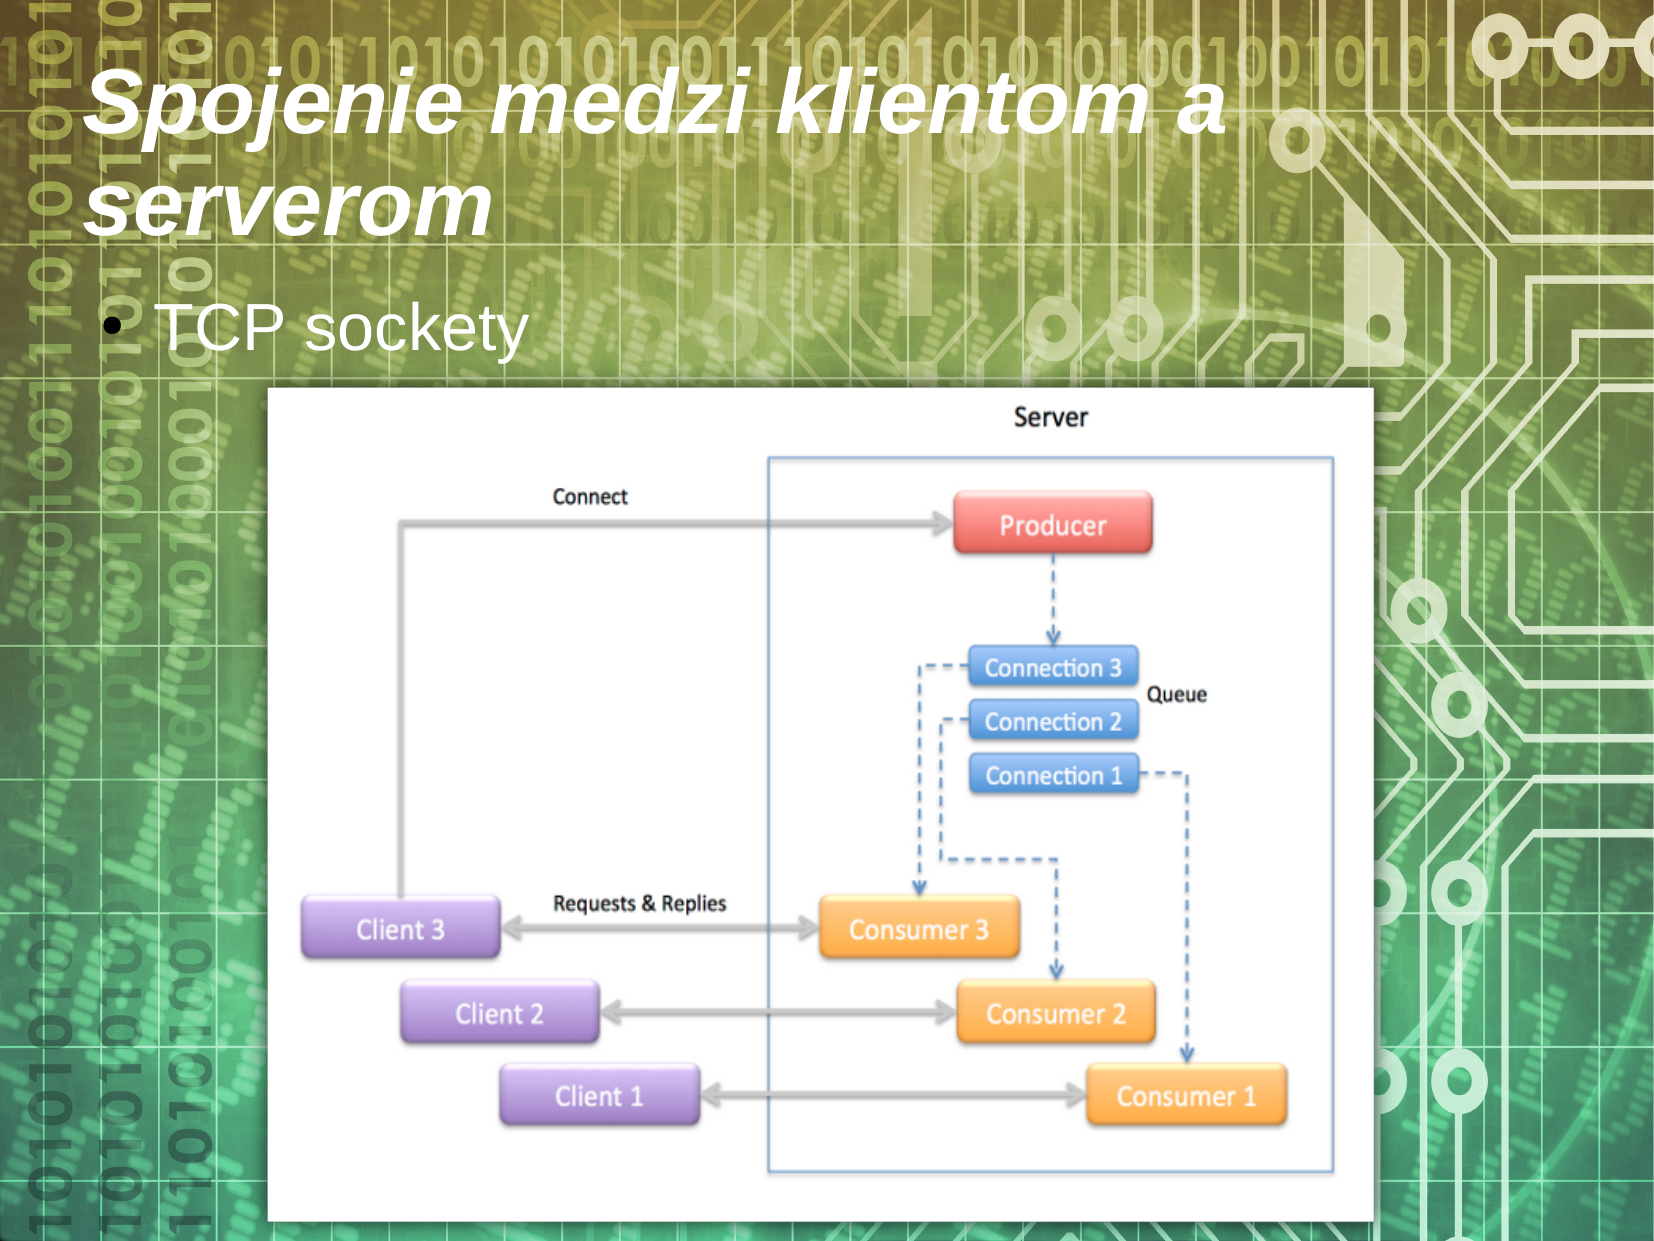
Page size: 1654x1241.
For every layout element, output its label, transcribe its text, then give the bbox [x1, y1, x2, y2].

title Spojenie medzi klientom a serverom [82, 49, 1571, 257]
list TCP sockety [82, 290, 1571, 1010]
picture [0, 0, 1654, 1241]
